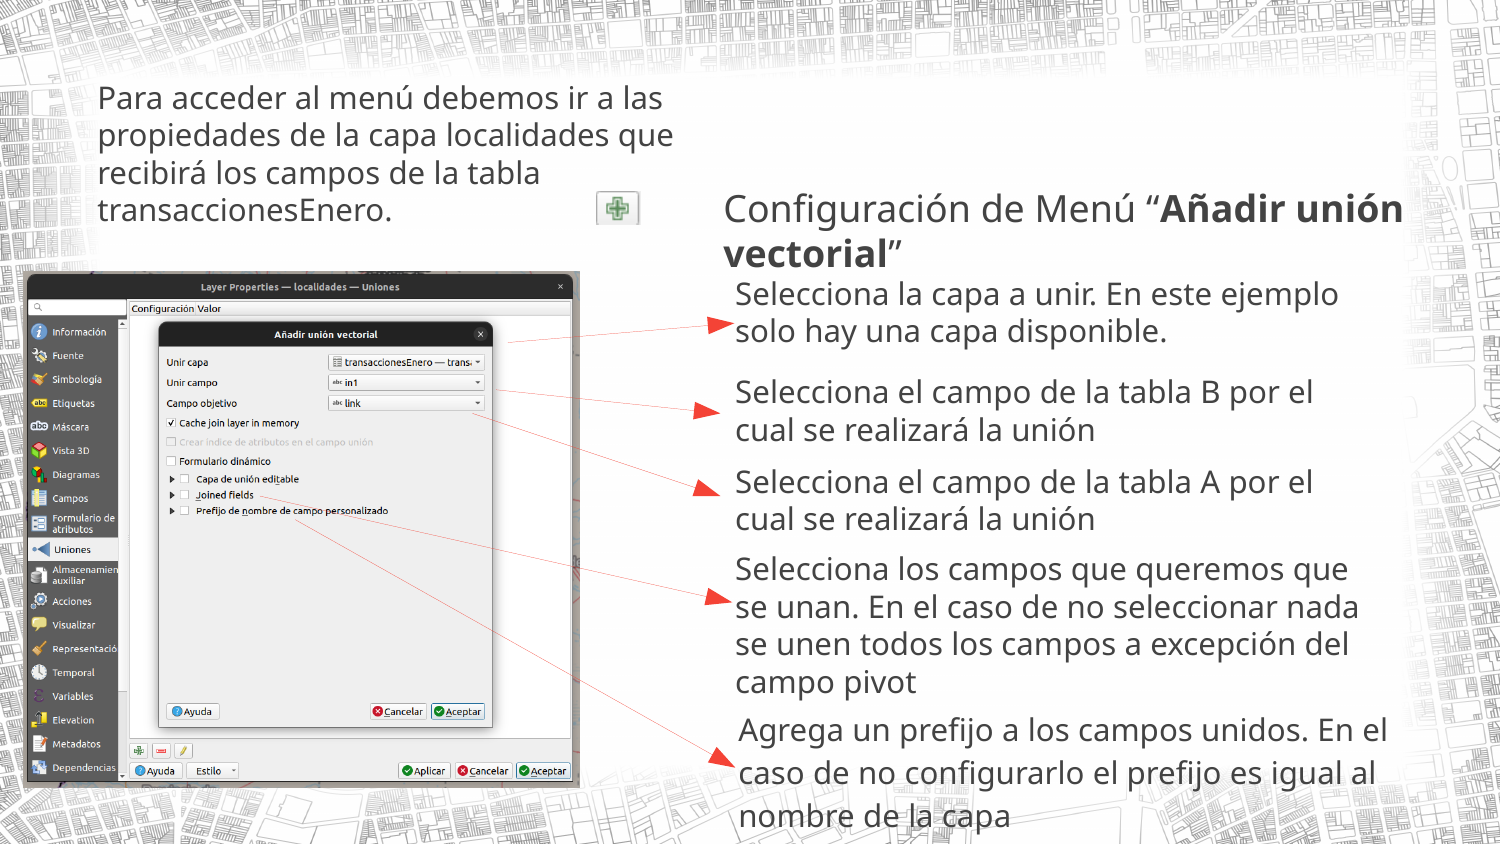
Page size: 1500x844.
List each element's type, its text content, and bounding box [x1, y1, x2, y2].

text_box Agrega un prefijo a los campos unidos. En el caso de no configurarlo el prefijo es igual al nombre de la capa [723, 701, 1430, 829]
text_box Selecciona la capa a unir. En este ejemplo solo hay una capa disponible. [720, 266, 1394, 357]
picture [0, 0, 1500, 844]
text_box Configuración de Menú “Añadir unión vectorial” [708, 177, 1430, 267]
text_box Selecciona el campo de la tabla A por el cual se realizará la unión [720, 454, 1394, 542]
text_box Para acceder al menú debemos ir a las propiedades de la capa localidades que recibirá los campos de la tabla transaccionesEnero. [82, 70, 756, 130]
text_box Selecciona el campo de la tabla B por el cual se realizará la unión [720, 364, 1394, 454]
text_box Selecciona los campos que queremos que se unan. En el caso de no seleccionar nada se unen todos los campos a excepción del campo pivot [720, 542, 1394, 632]
